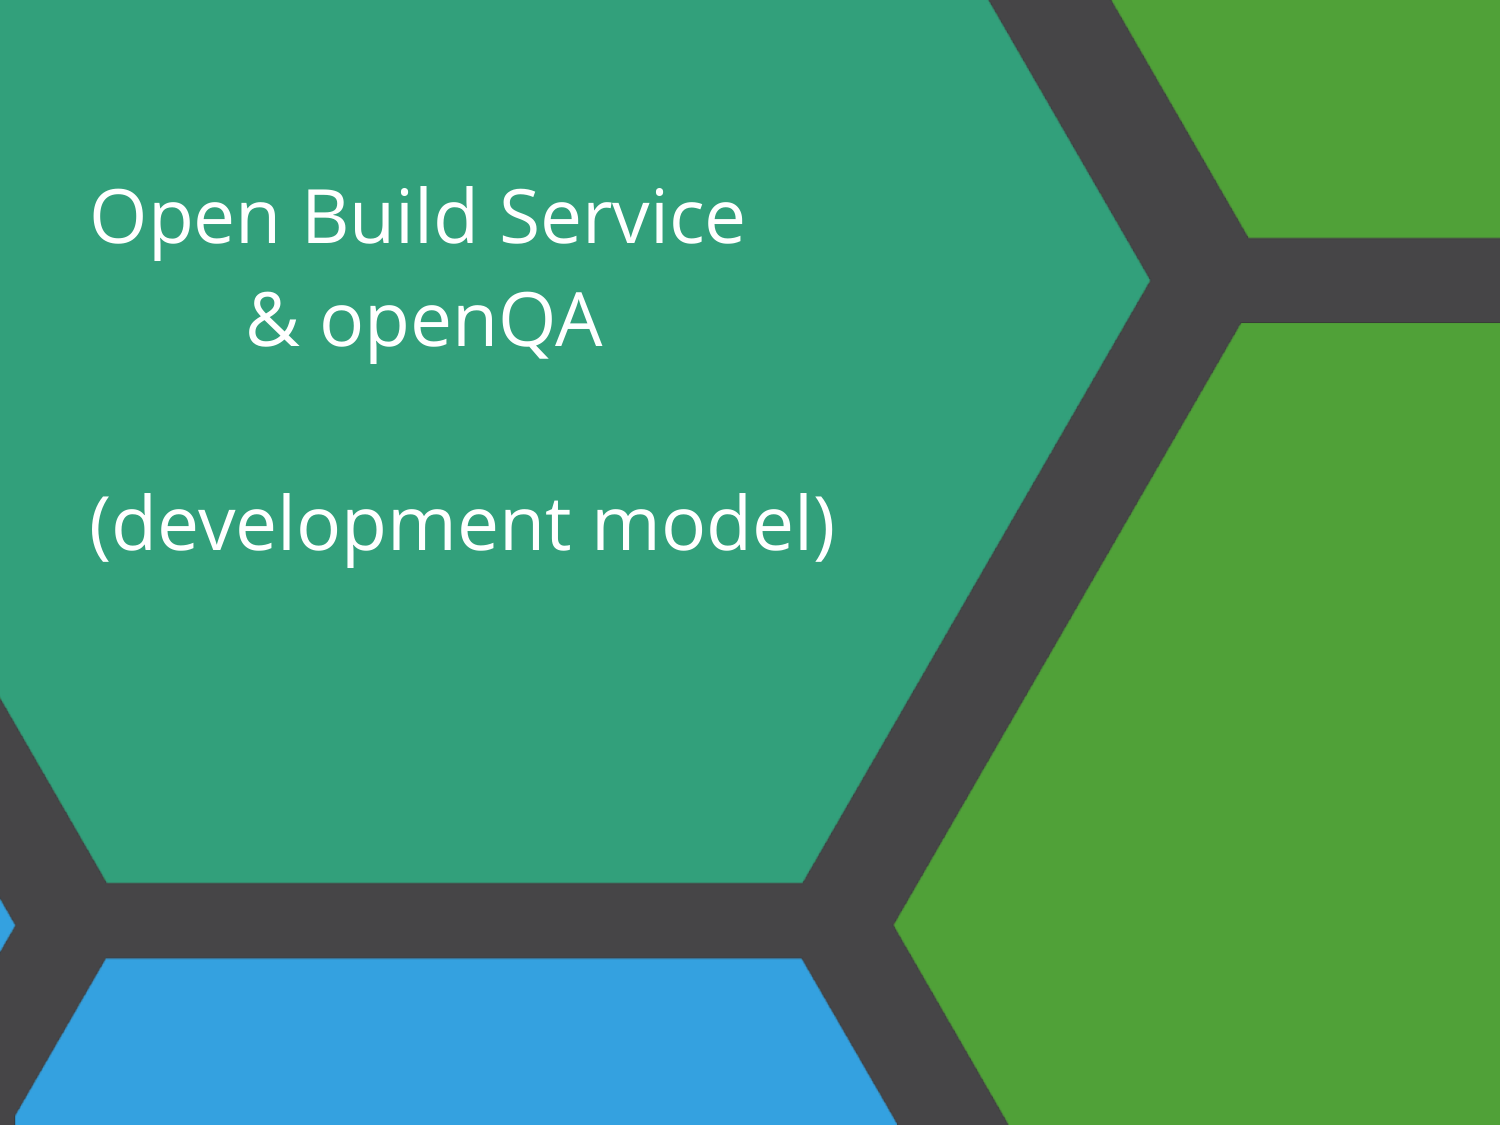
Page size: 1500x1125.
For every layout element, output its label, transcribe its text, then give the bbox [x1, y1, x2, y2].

title Open Build Service & openQA (development model) [89, 163, 1137, 573]
picture [0, 0, 1500, 1125]
